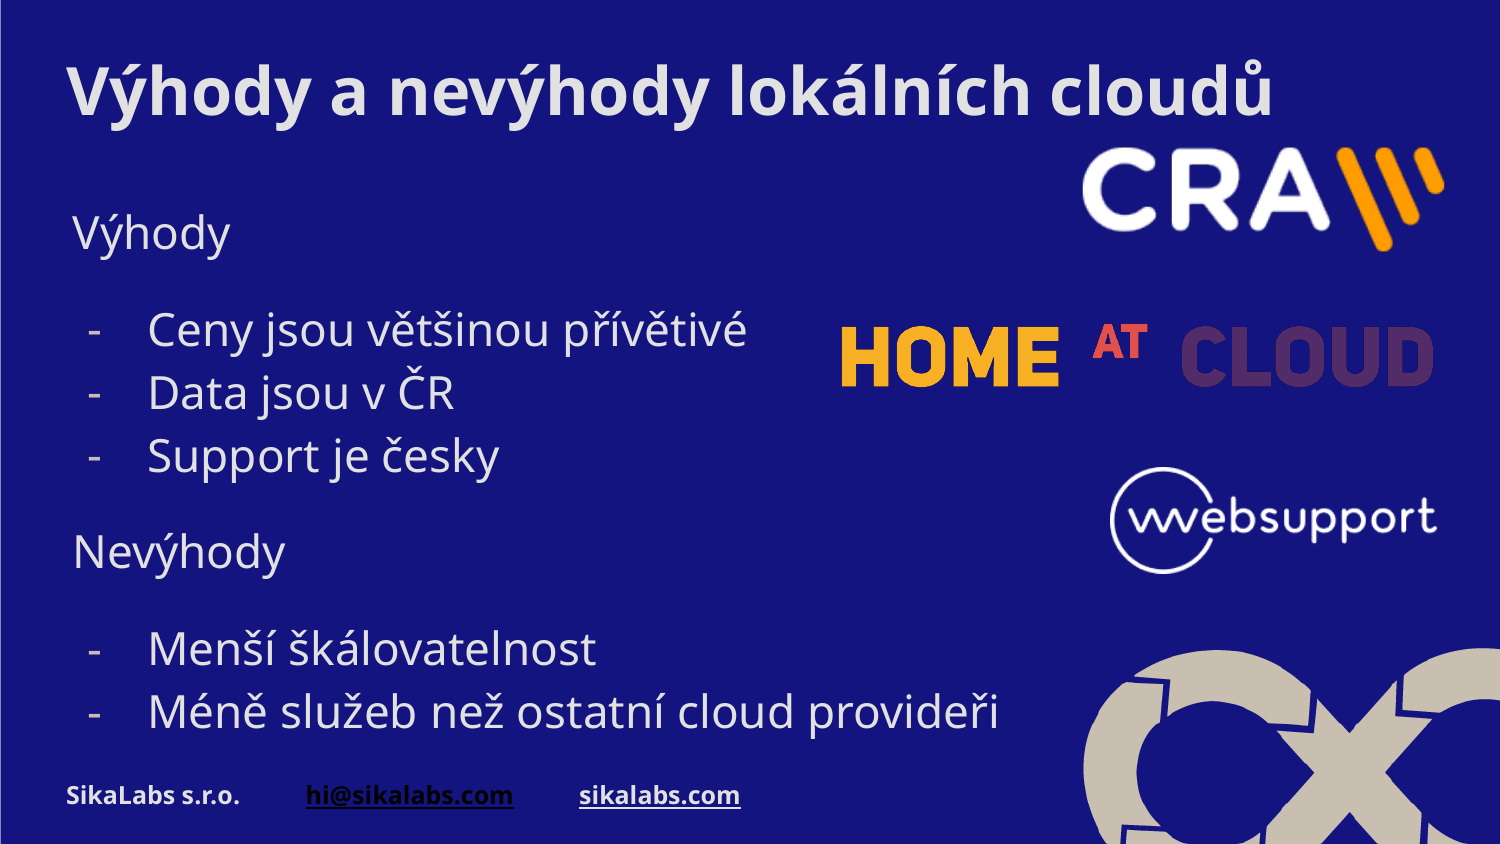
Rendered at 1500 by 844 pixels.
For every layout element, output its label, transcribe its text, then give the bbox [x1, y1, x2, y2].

list Výhody Ceny jsou většinou přívětivé Data jsou v ČR Support je česky Nevýhody Menší škálovatelnost Méně služeb než ostatní cloud provideři [57, 180, 1443, 664]
title Výhody a nevýhody lokálních cloudů [51, 33, 1077, 128]
picture [0, 0, 1500, 844]
